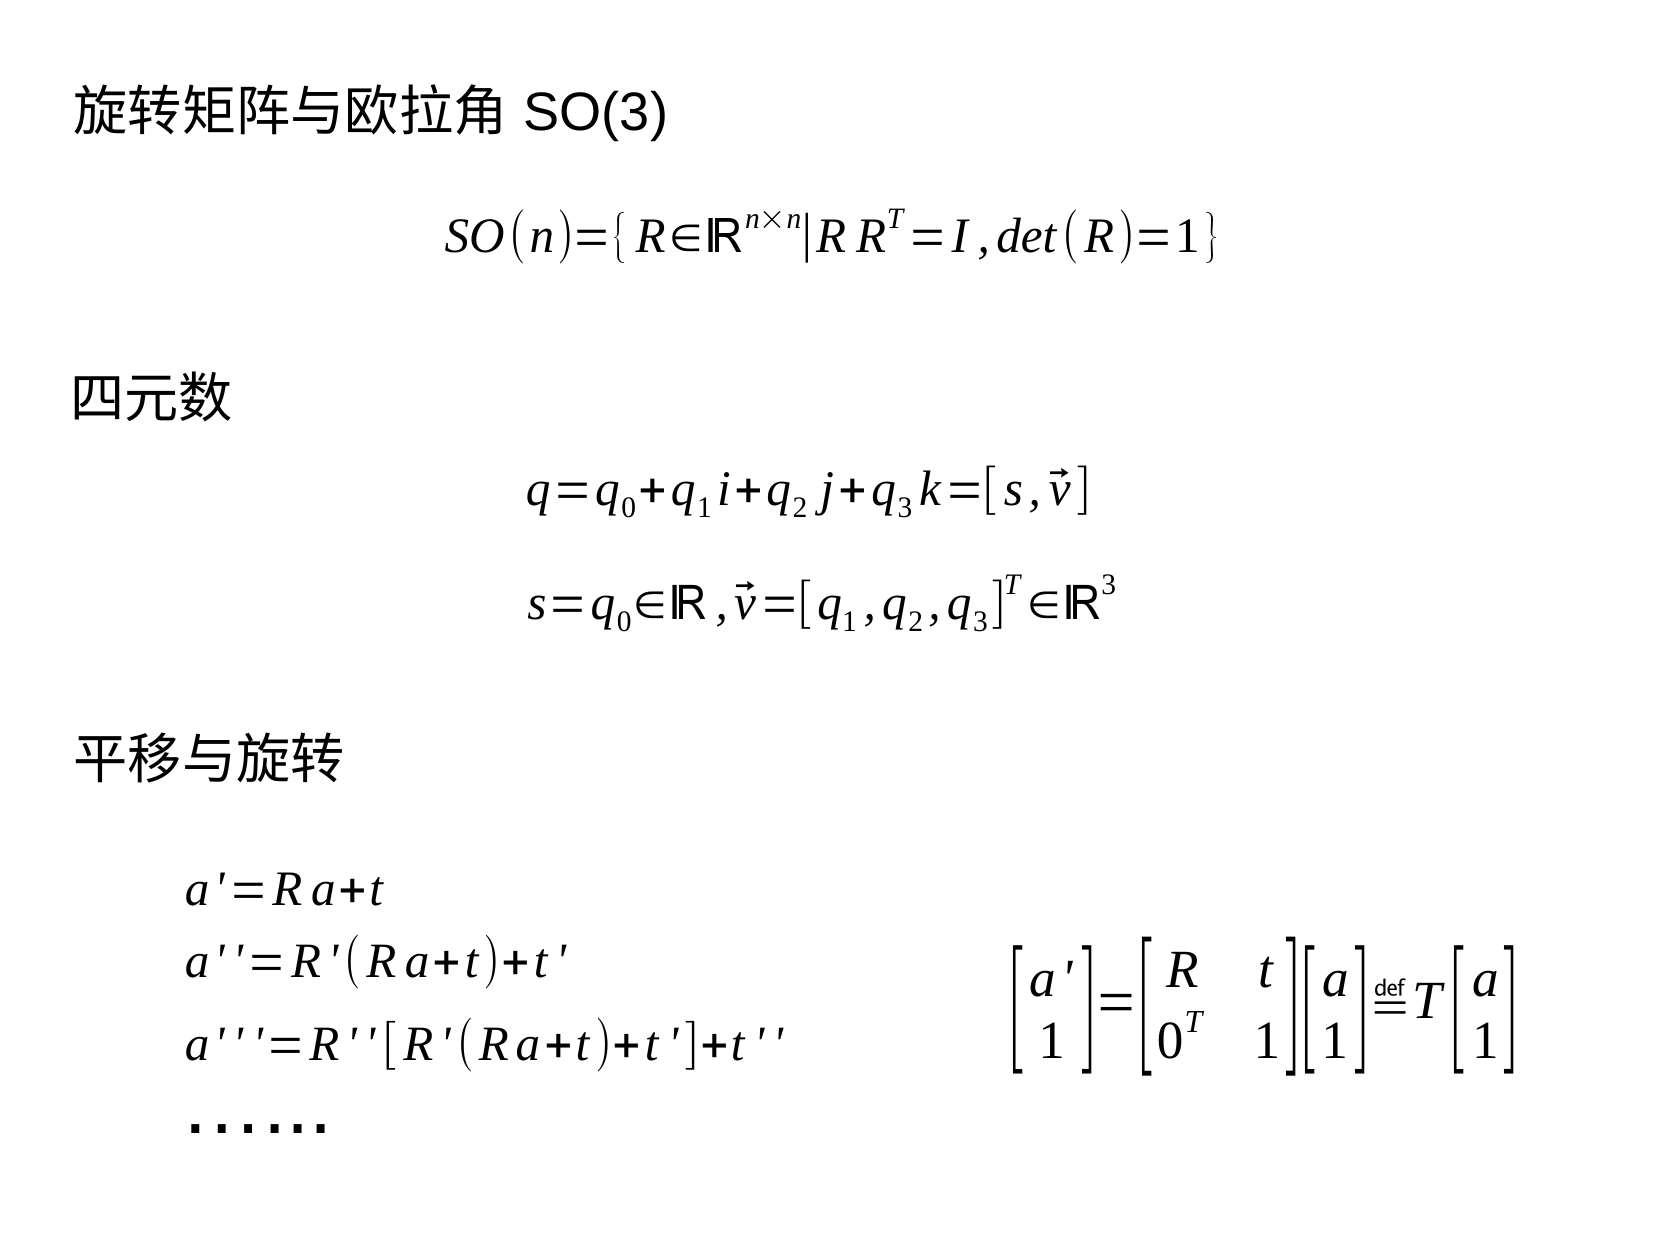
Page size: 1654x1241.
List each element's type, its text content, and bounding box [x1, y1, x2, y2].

chart [177, 1015, 793, 1076]
text_box 四元数 [55, 346, 249, 426]
chart [177, 862, 394, 917]
chart [519, 461, 1096, 525]
chart [1003, 933, 1524, 1079]
text_box 平移与旋转 [59, 708, 367, 792]
text_box 旋转矩阵与欧拉角SO(3) [59, 60, 686, 155]
chart [519, 567, 1123, 638]
text_box …... [165, 1051, 367, 1160]
chart [177, 933, 576, 993]
chart [437, 201, 1230, 268]
